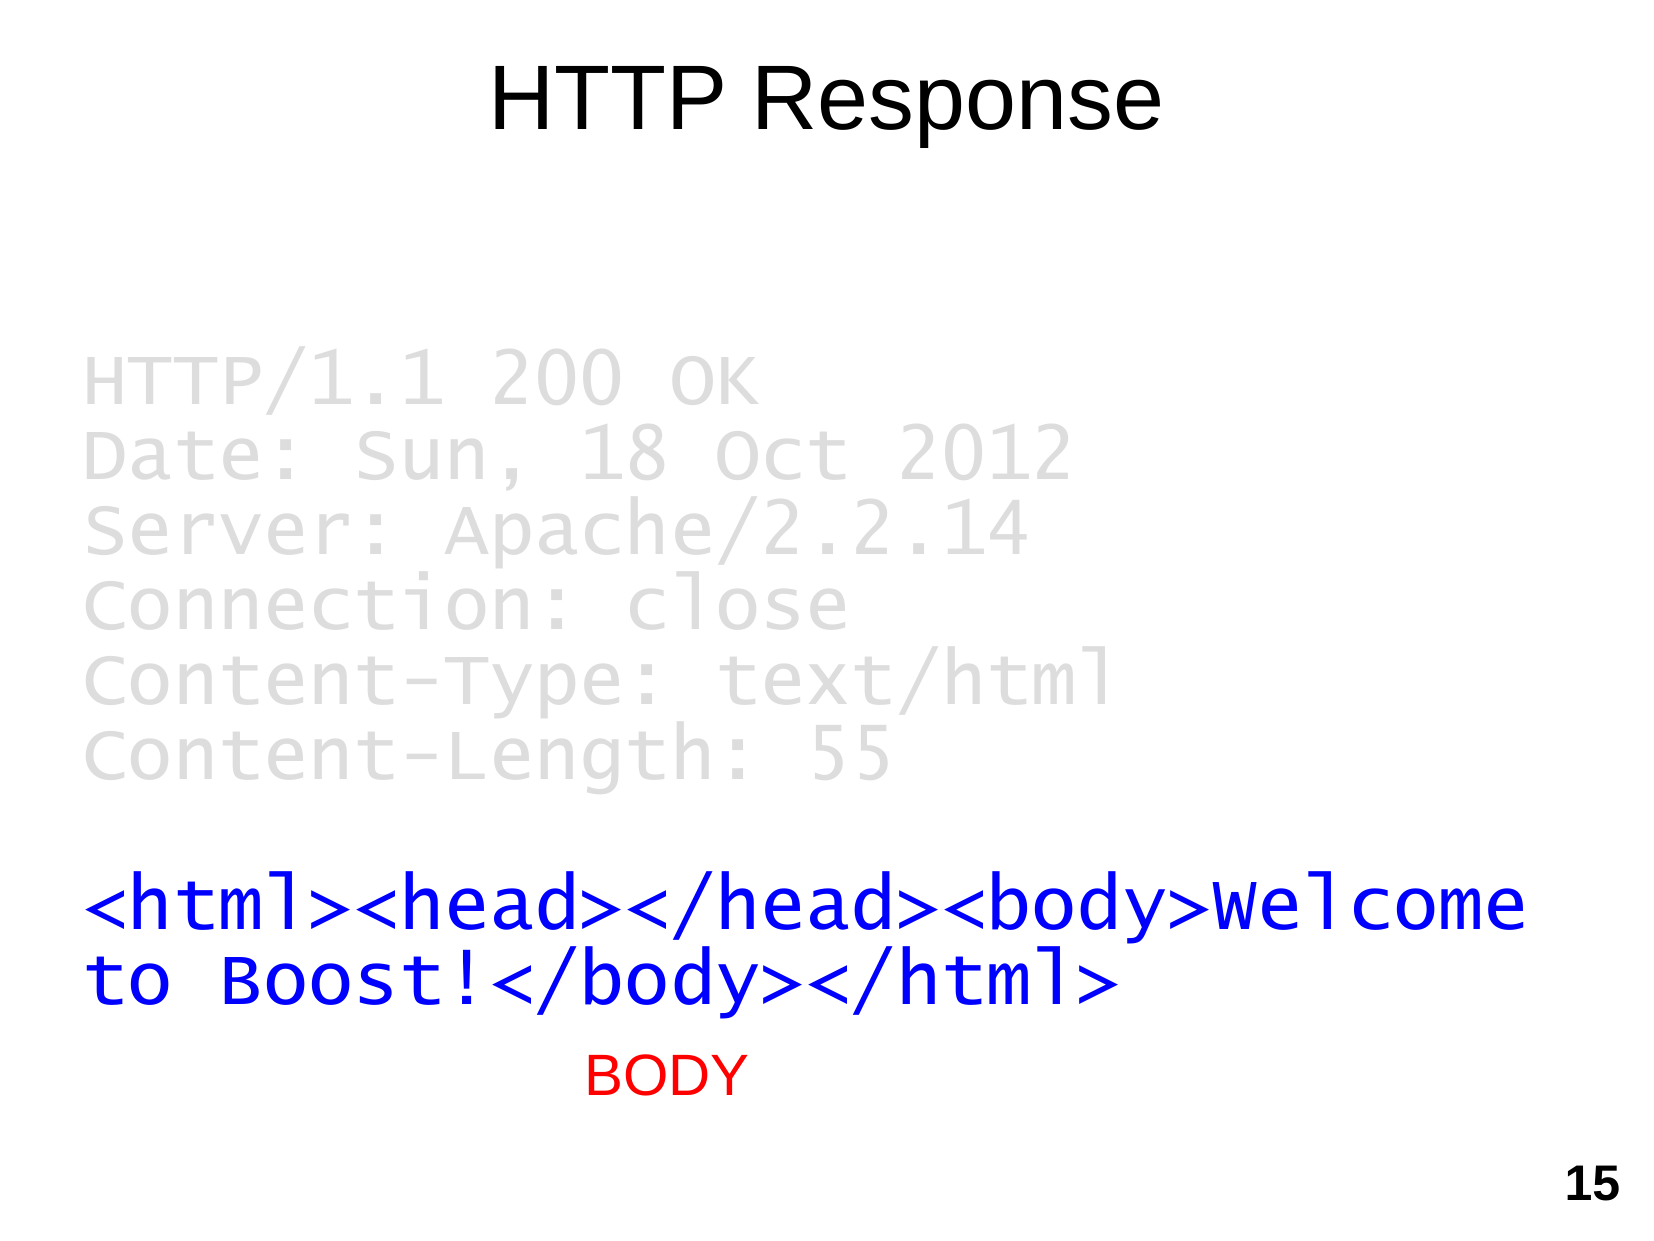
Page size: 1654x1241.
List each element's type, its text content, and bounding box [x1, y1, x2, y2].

list HTTP/1.1 200 OK Date: Sun, 18 Oct 2012 Server: Apache/2.2.14 Connection: close Content-Type: text/html Content-Length: 55 <html><head></head><body>Welcome to Boost!</body></html> [82, 195, 1571, 1156]
title HTTP Response [82, 15, 1571, 181]
text_box BODY [570, 1035, 765, 1115]
